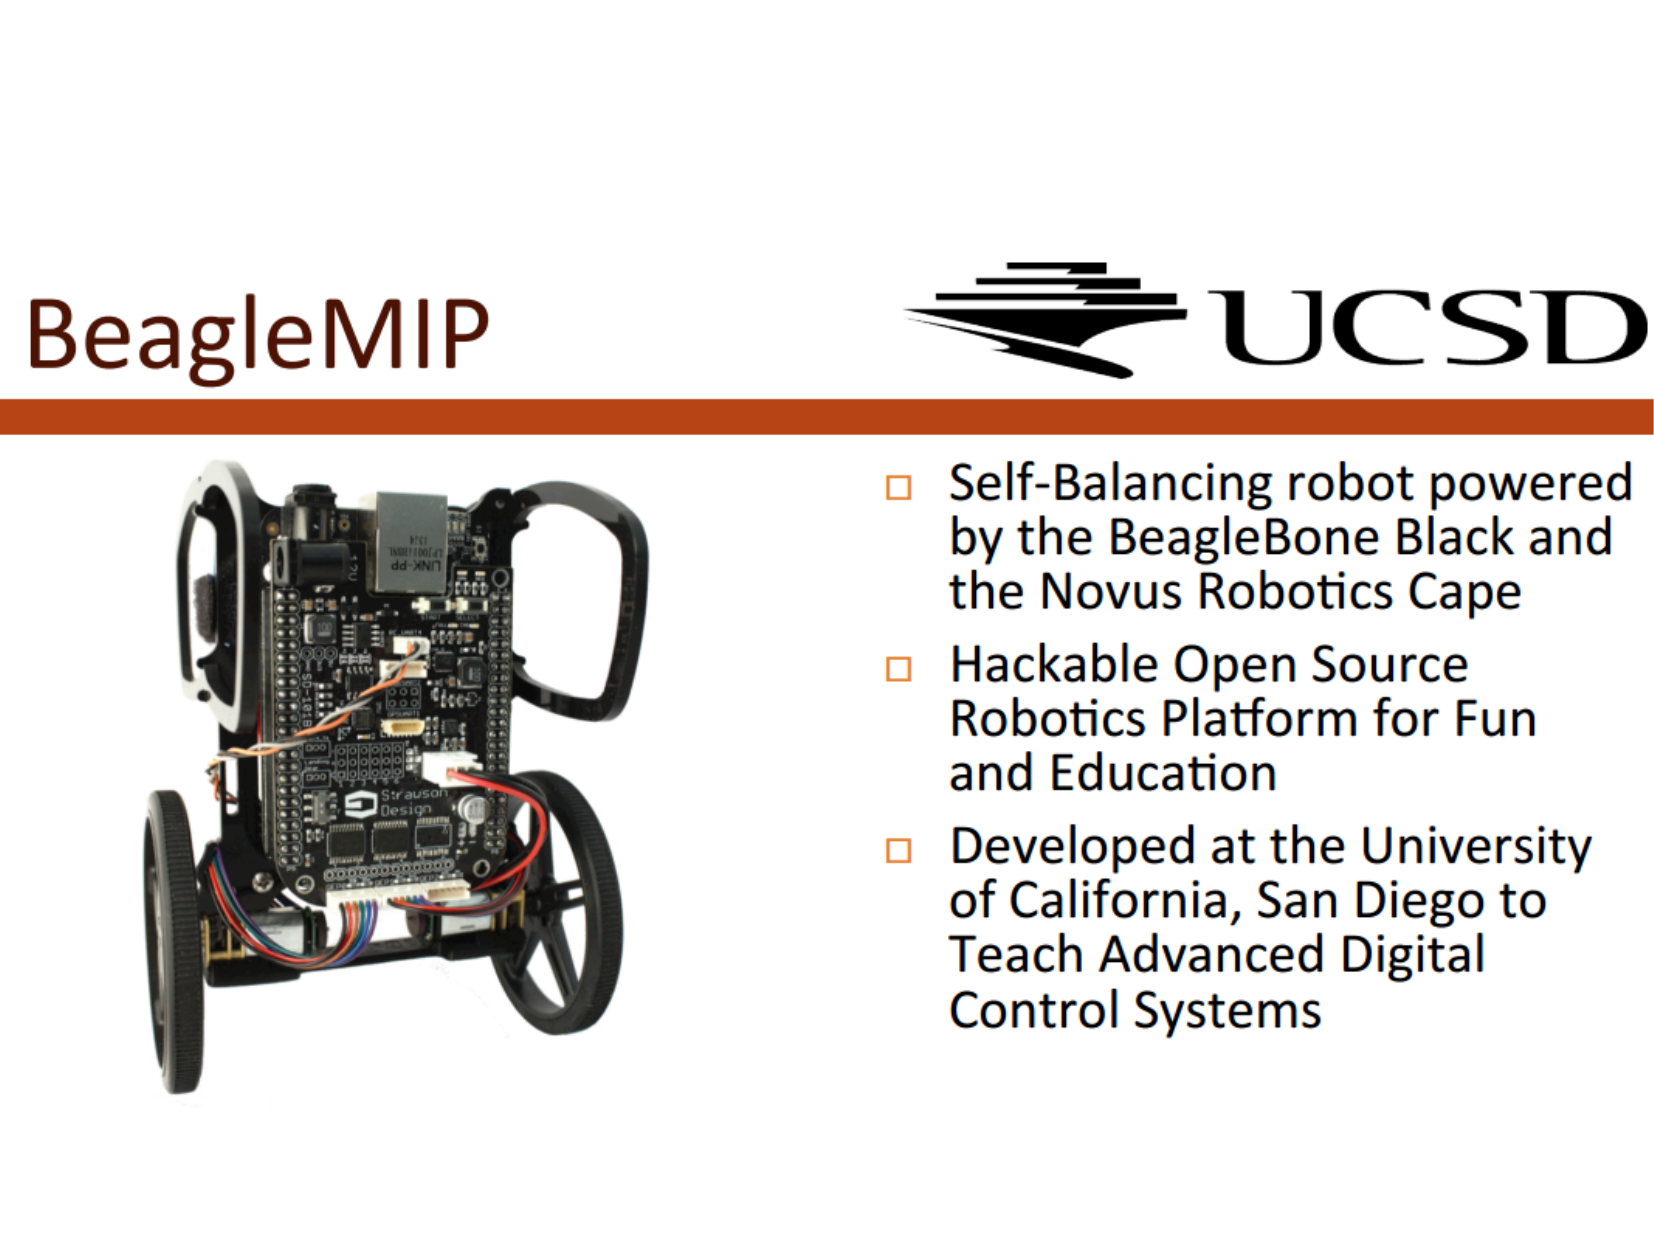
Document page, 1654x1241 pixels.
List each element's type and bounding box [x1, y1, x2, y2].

picture [0, 179, 1654, 1110]
